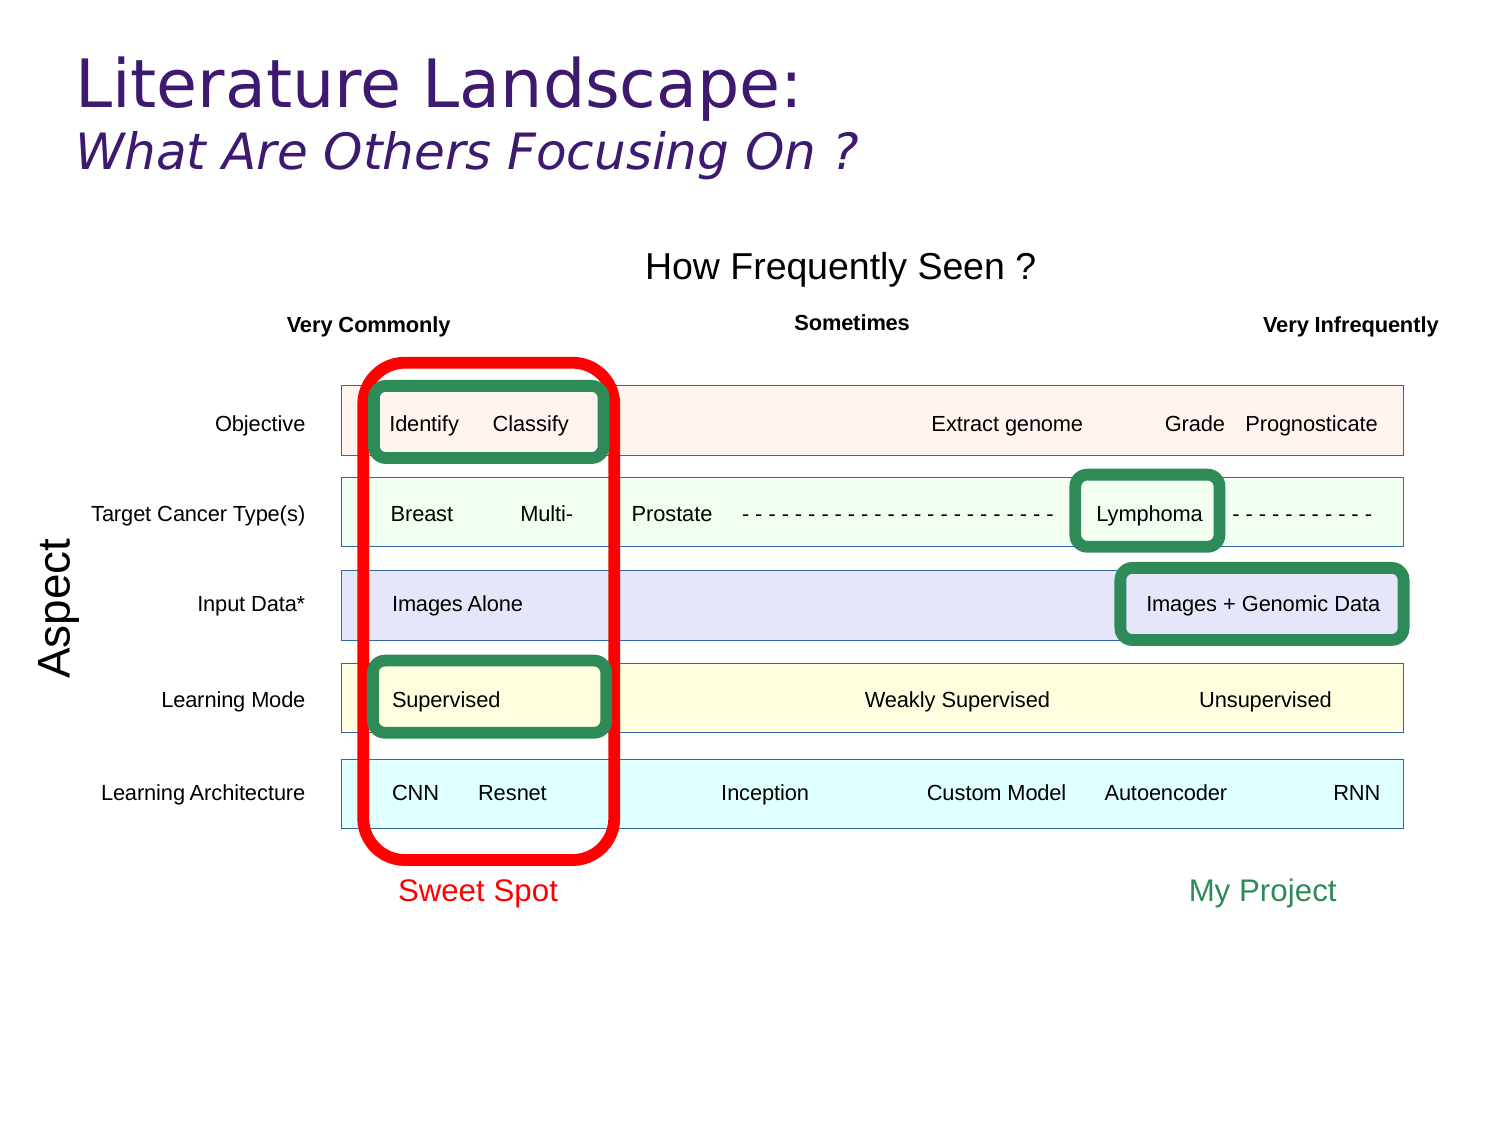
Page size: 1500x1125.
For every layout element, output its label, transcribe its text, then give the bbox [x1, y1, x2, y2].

text_box [370, 570, 608, 641]
text_box Very Infrequently [1248, 305, 1454, 345]
text_box Grade [1150, 404, 1230, 444]
text_box - - - - - - - - - - - [1226, 494, 1388, 534]
text_box [341, 570, 357, 641]
text_box [380, 392, 597, 452]
text_box How Frequently Seen ? [630, 238, 1063, 295]
text_box [1222, 477, 1404, 547]
text_box CNN [377, 773, 455, 813]
text_box Classify [477, 404, 584, 444]
text_box [341, 385, 361, 456]
text_box Supervised [379, 680, 516, 720]
text_box RNN [1318, 773, 1396, 813]
text_box [379, 667, 600, 726]
text_box Lymphoma [1082, 494, 1213, 534]
text_box Identify [380, 404, 475, 444]
text_box [620, 759, 1404, 829]
text_box Target Cancer Type(s) [87, 494, 321, 534]
text_box Autoencoder [1089, 773, 1243, 813]
text_box Objective [200, 404, 321, 444]
text_box [1082, 481, 1213, 494]
title Literature Landscape: What Are Others Focusing On ? [75, 45, 1412, 186]
text_box [1082, 534, 1213, 540]
text_box Sweet Spot [383, 865, 593, 916]
text_box Prognosticate [1230, 404, 1393, 444]
text_box [341, 663, 357, 733]
text_box My Project [1173, 865, 1357, 916]
text_box [370, 477, 608, 547]
text_box Unsupervised [1184, 680, 1347, 720]
text_box Very Commonly [272, 305, 466, 345]
text_box [341, 759, 358, 829]
text_box [621, 663, 1404, 733]
text_box [341, 477, 357, 547]
text_box Input Data* [182, 584, 321, 624]
text_box Inception [706, 773, 824, 813]
text_box Sometimes [779, 303, 925, 343]
text_box Extract genome [916, 404, 1099, 444]
text_box [621, 477, 1071, 494]
text_box [617, 385, 1404, 456]
text_box Weakly Supervised [850, 680, 1066, 720]
text_box [370, 759, 608, 829]
text_box Custom Model [912, 773, 1082, 813]
text_box Learning Mode [146, 680, 321, 720]
text_box Images + Genomic Data [1131, 584, 1396, 624]
text_box Learning Architecture [86, 773, 321, 813]
text_box Multi- [505, 494, 589, 534]
text_box Resnet [463, 773, 562, 813]
text_box - - - - - - - - - - - - - - - - - - - - - - - - [727, 494, 1069, 534]
text_box Images Alone [377, 584, 538, 624]
text_box [1127, 574, 1397, 634]
text_box Breast [375, 494, 469, 534]
text_box Aspect [20, 477, 87, 740]
text_box [621, 534, 1073, 547]
text_box Prostate [621, 494, 727, 534]
text_box [621, 570, 1119, 641]
